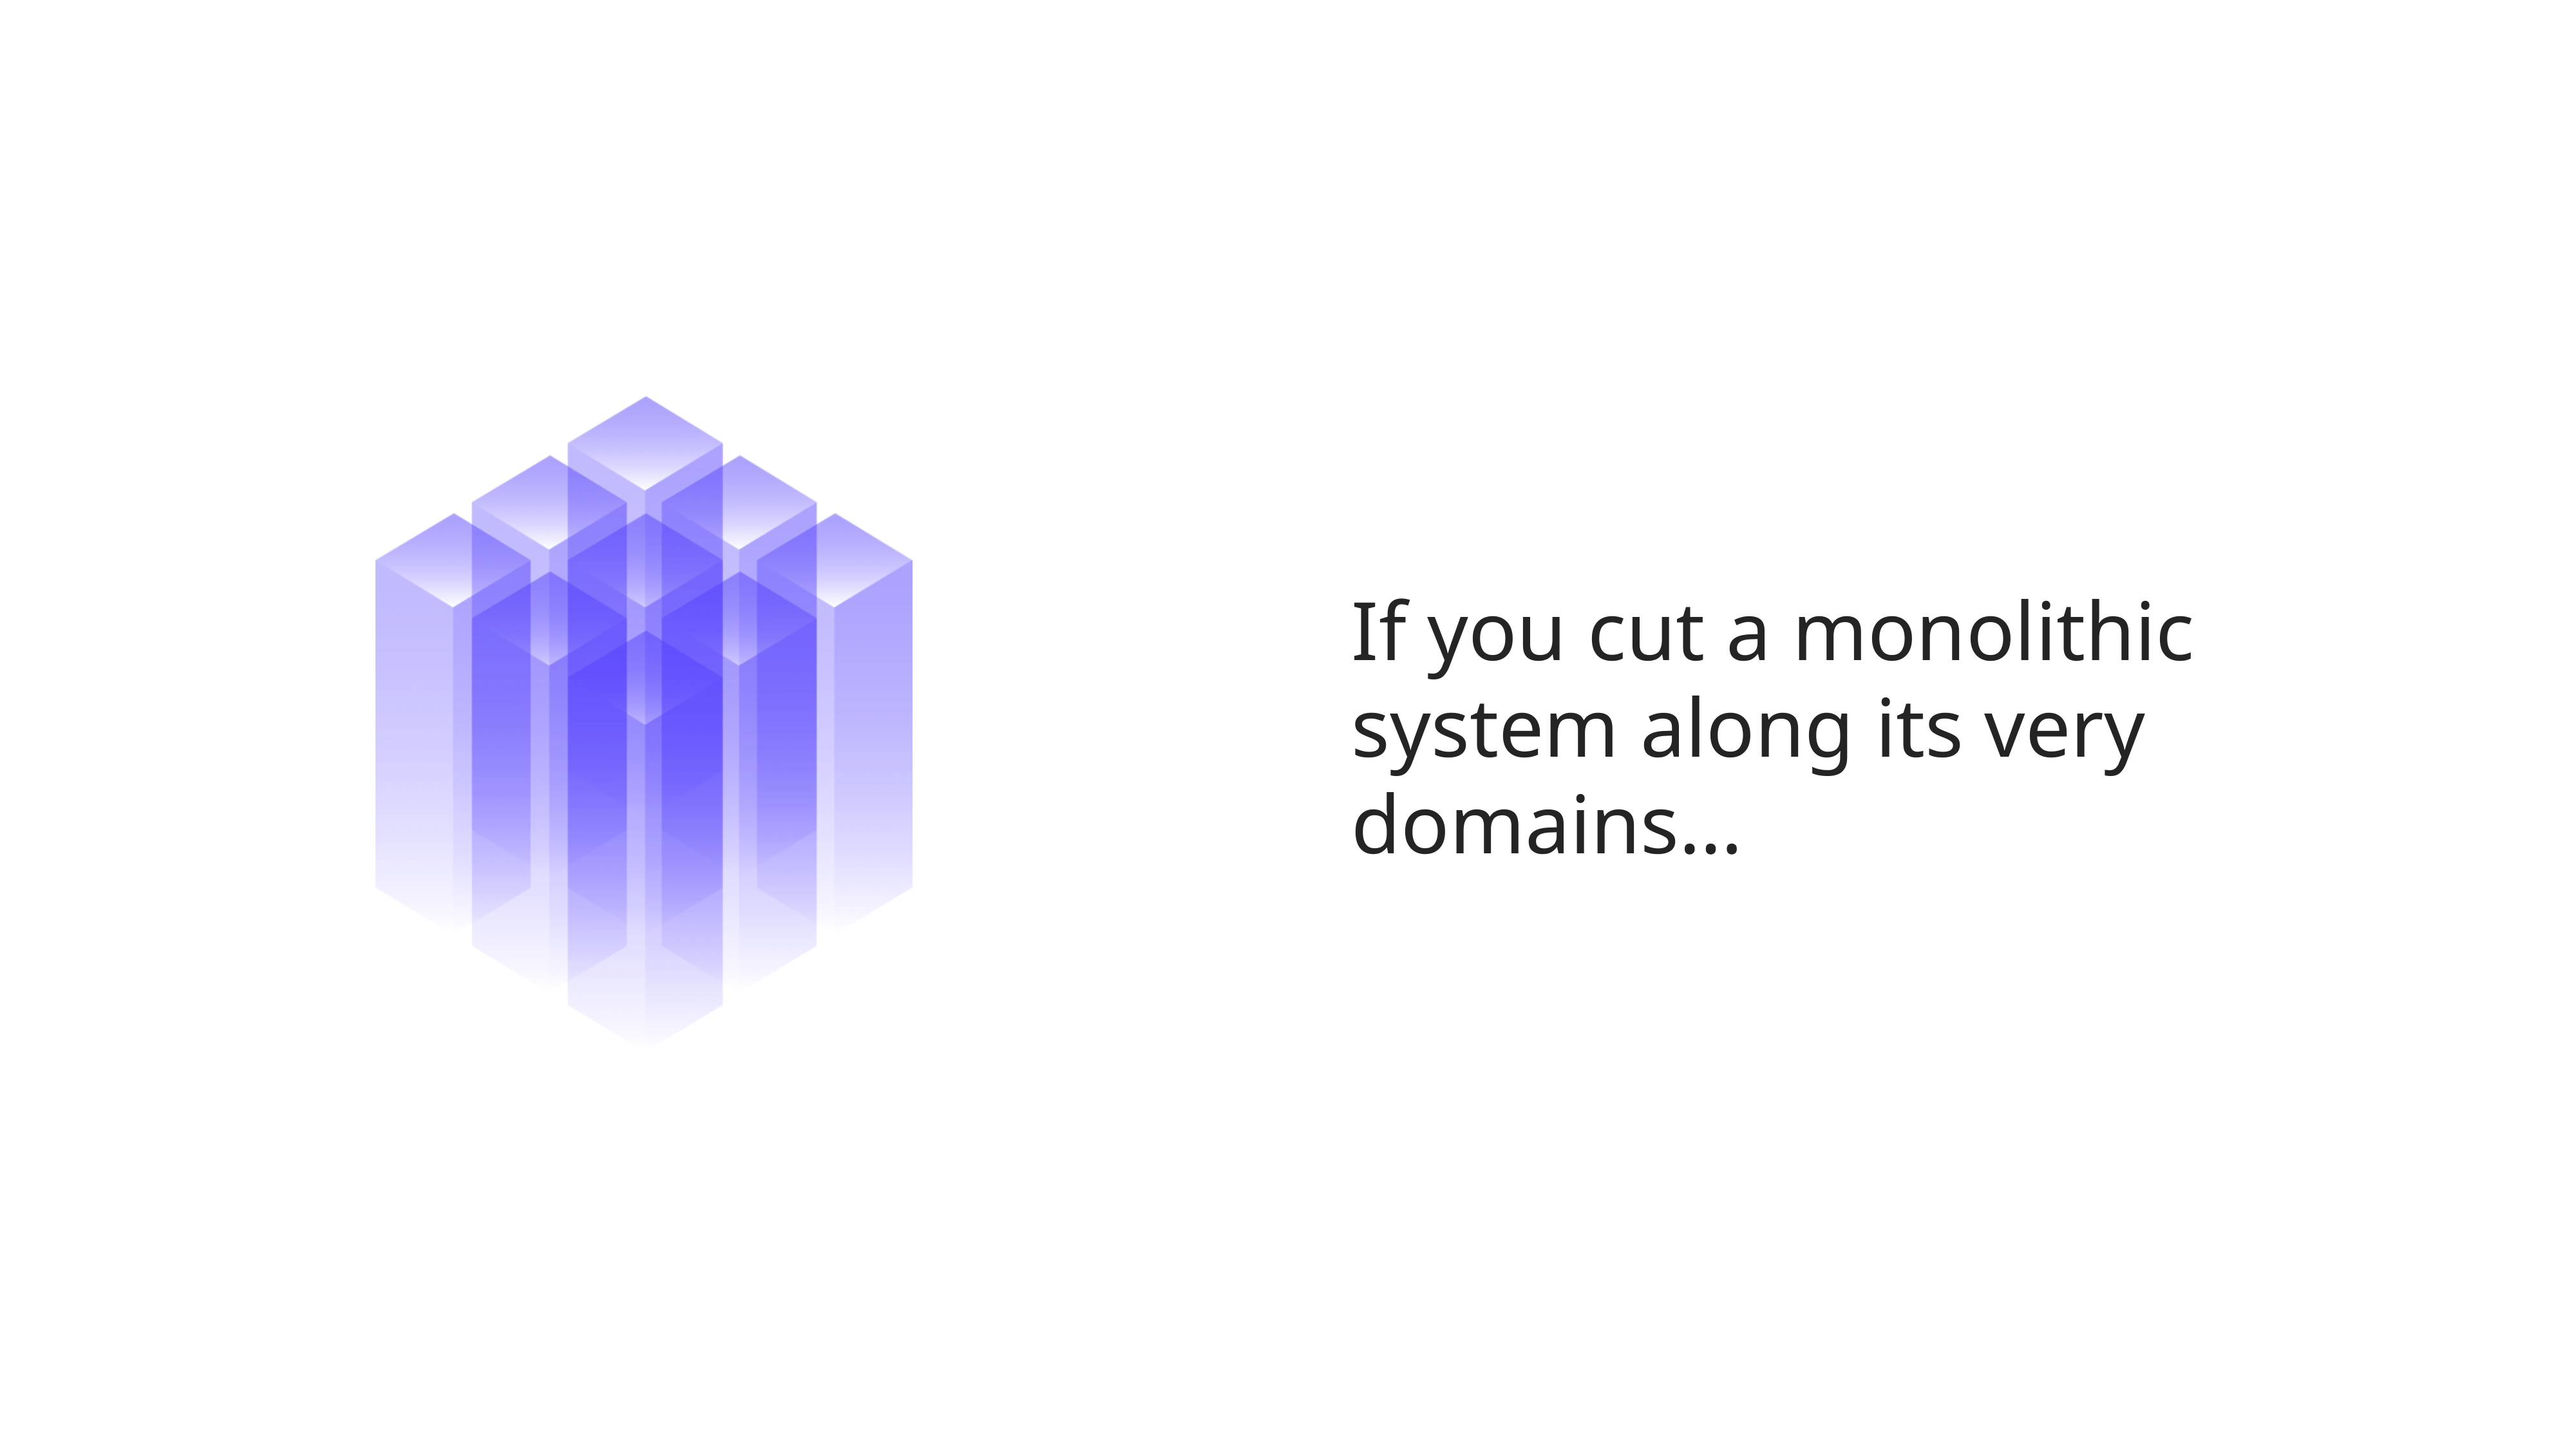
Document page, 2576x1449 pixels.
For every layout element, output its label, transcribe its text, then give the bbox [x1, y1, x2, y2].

list If you cut a monolithic system along its very domains… [1351, 127, 2423, 1322]
picture [375, 396, 913, 1053]
